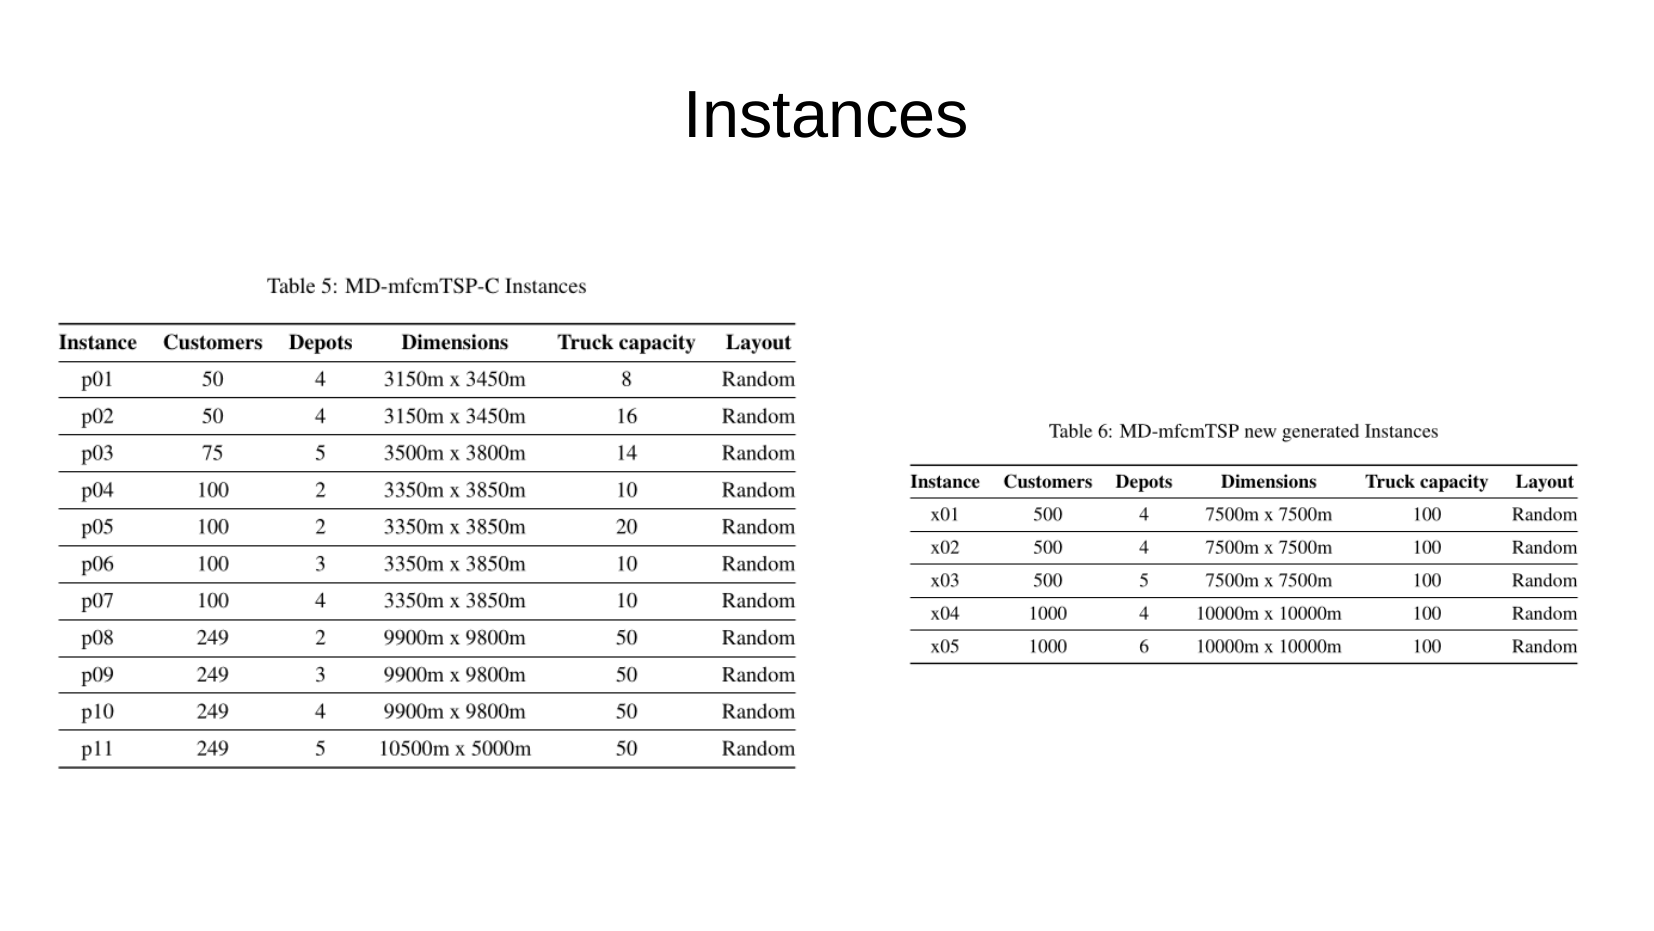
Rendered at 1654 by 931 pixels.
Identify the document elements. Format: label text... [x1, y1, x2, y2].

title Instances [82, 37, 1571, 193]
picture [45, 262, 813, 788]
picture [900, 412, 1588, 676]
